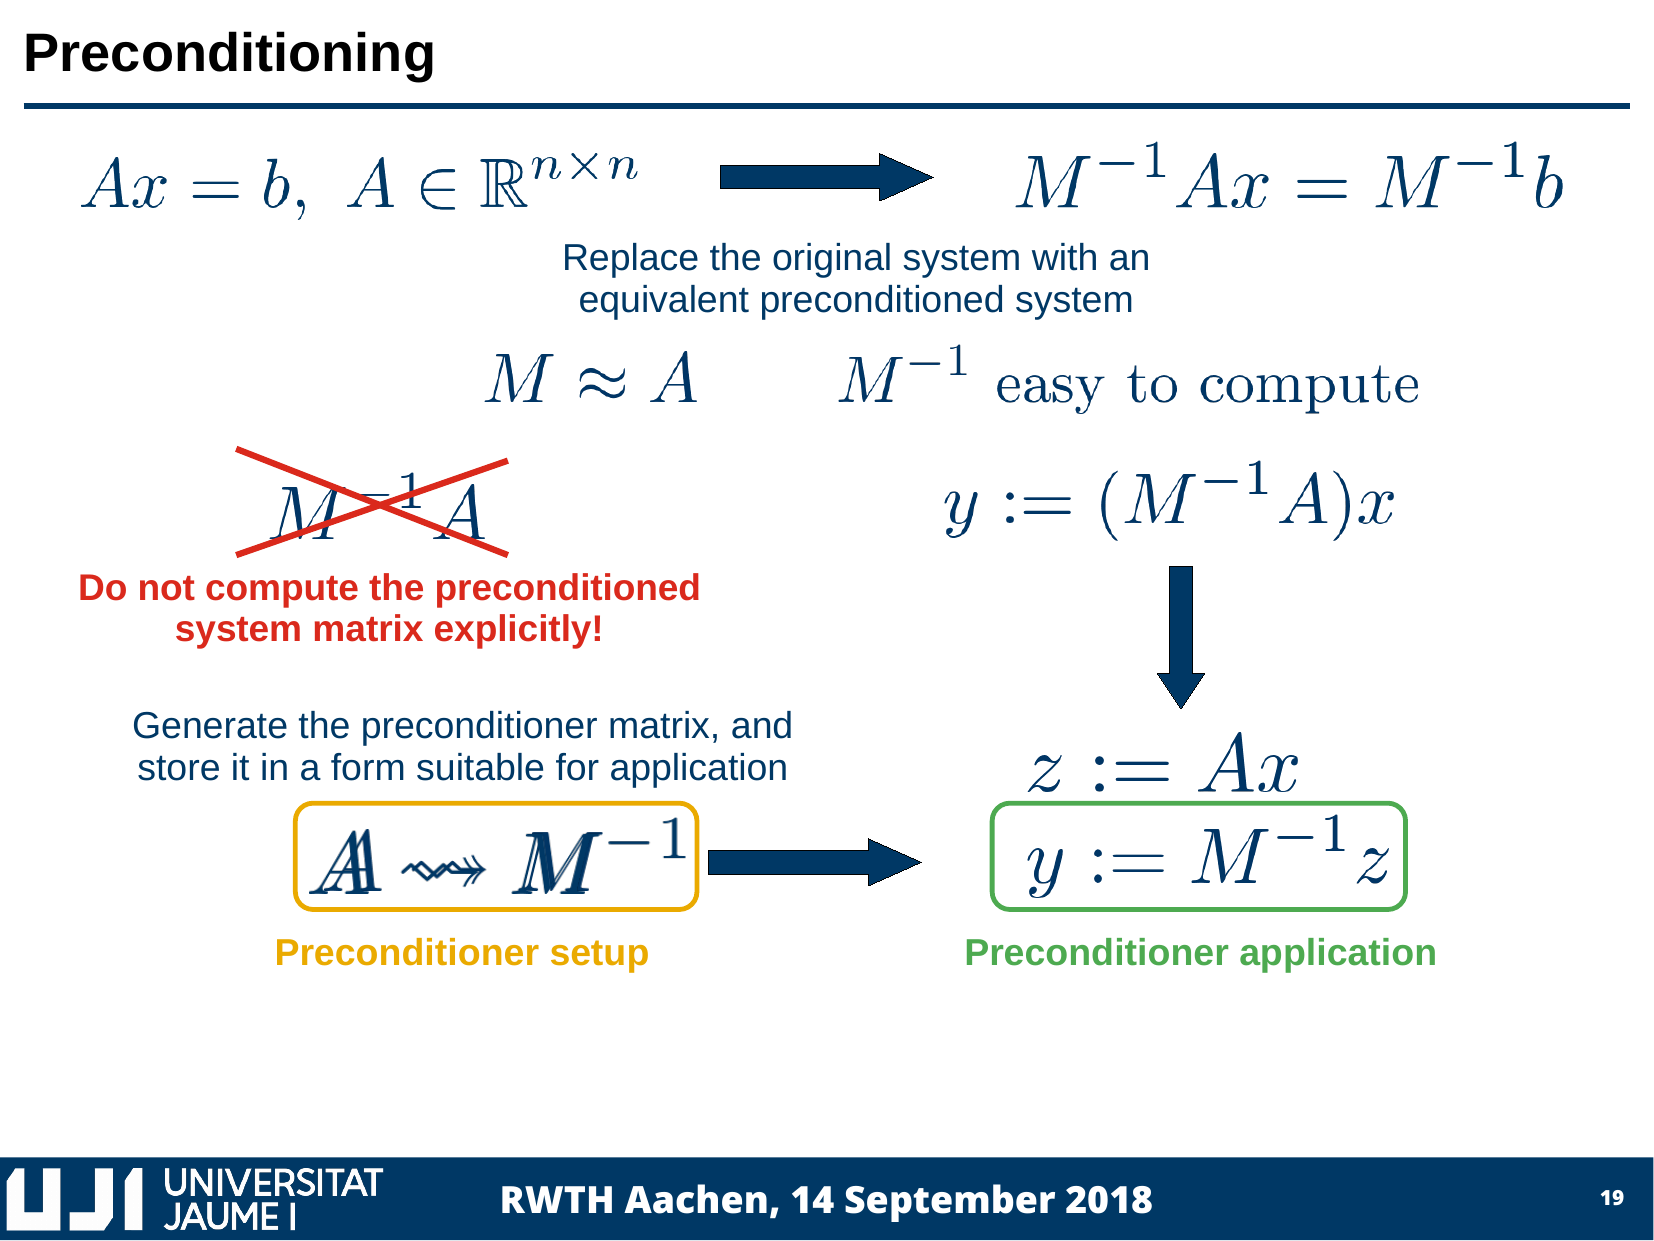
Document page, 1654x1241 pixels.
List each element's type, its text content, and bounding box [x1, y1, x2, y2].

text_box Do not compute the preconditioned system matrix explicitly! [0, 566, 733, 650]
picture [391, 473, 485, 539]
picture [81, 153, 638, 220]
picture [1027, 732, 1298, 792]
picture [309, 817, 686, 894]
picture [0, 1158, 390, 1241]
list Replace the original system with an equivalent preconditioned system [437, 236, 1205, 343]
text_box Preconditioner setup [259, 923, 665, 981]
picture [838, 344, 1418, 414]
picture [944, 460, 1394, 541]
title Preconditioning [23, 0, 1630, 107]
picture [484, 351, 697, 402]
picture [307, 472, 462, 501]
text_box Preconditioner application [949, 923, 1453, 981]
picture [269, 472, 368, 539]
picture [295, 509, 455, 539]
picture [1015, 141, 1563, 208]
text_box [708, 838, 922, 886]
text_box Generate the preconditioner matrix, and store it in a form suitable for application [117, 696, 838, 796]
picture [1027, 814, 1389, 898]
text_box [1157, 566, 1205, 709]
text_box [720, 153, 934, 201]
